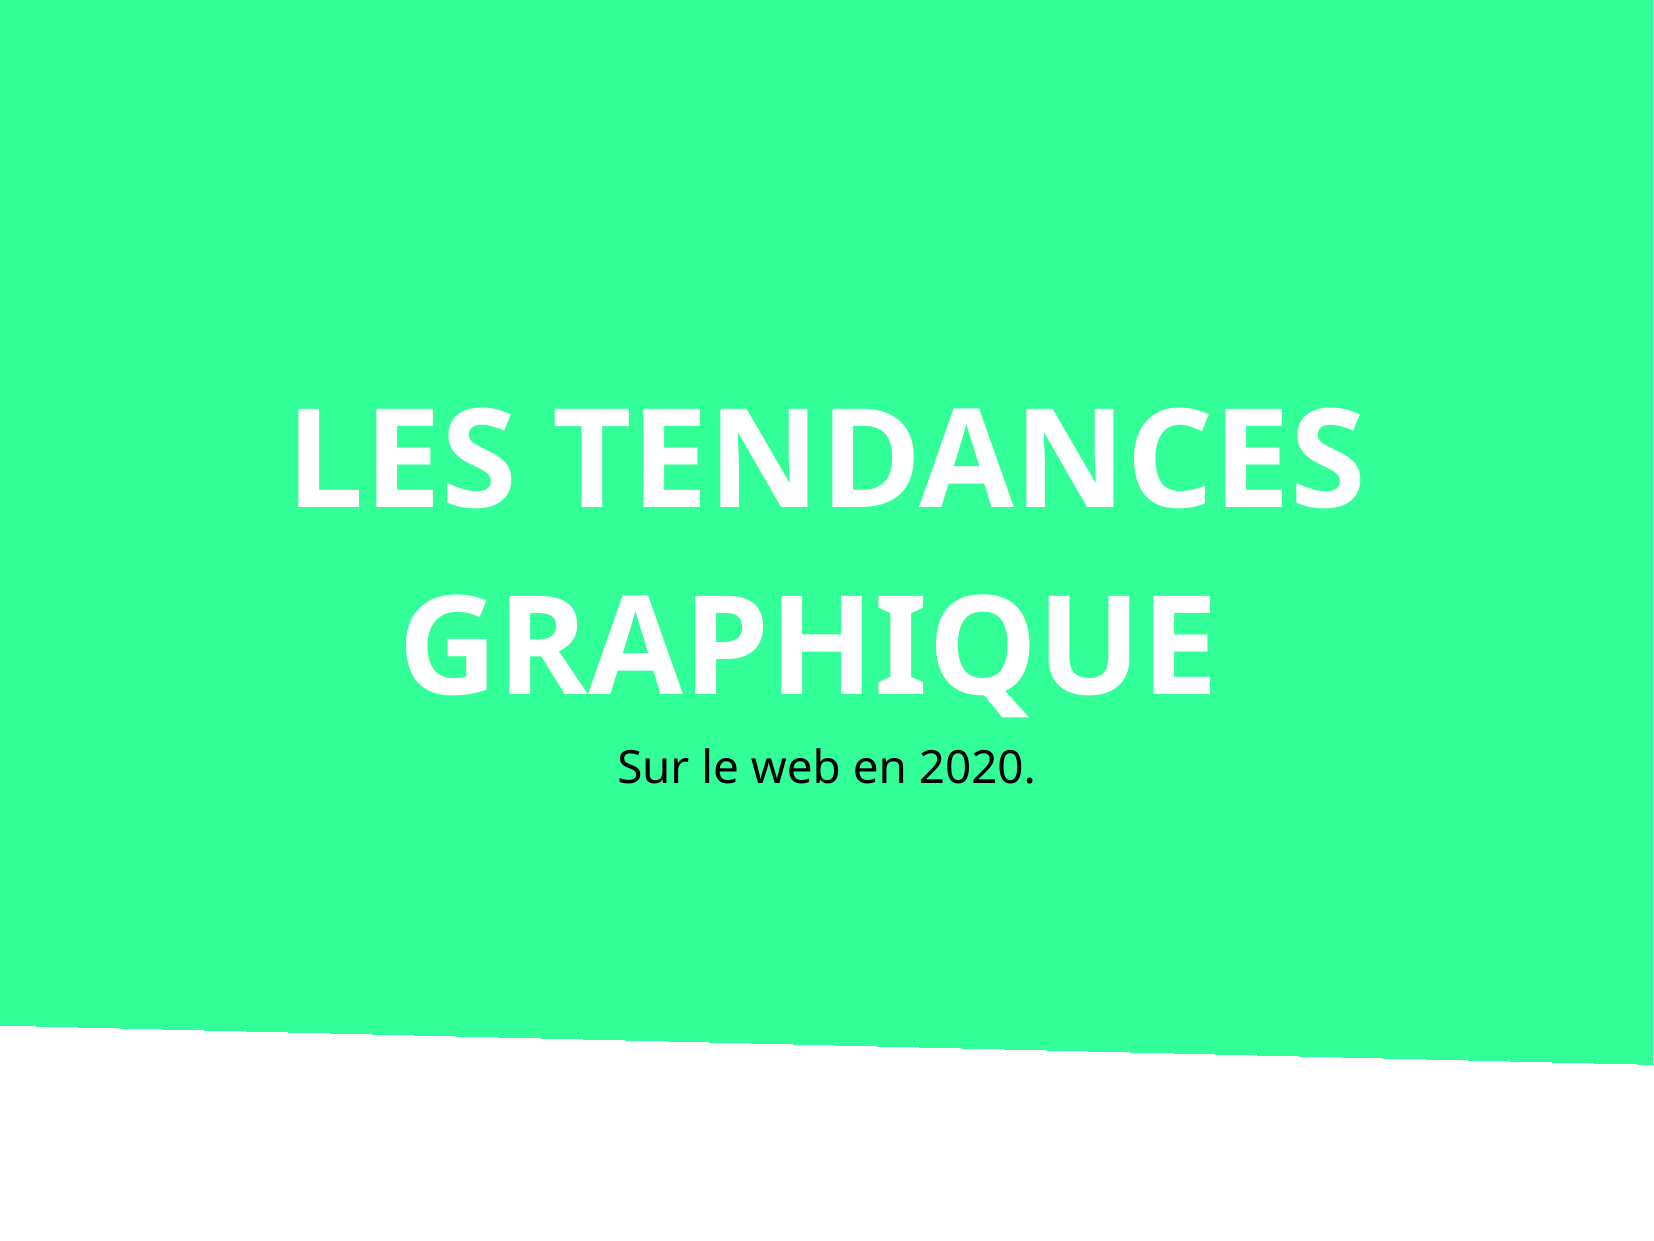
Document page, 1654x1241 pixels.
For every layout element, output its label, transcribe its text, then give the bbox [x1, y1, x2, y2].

text_box [0, 0, 1654, 1065]
text_box LES TENDANCES GRAPHIQUE Sur le web en 2020. [82, 49, 1571, 1109]
